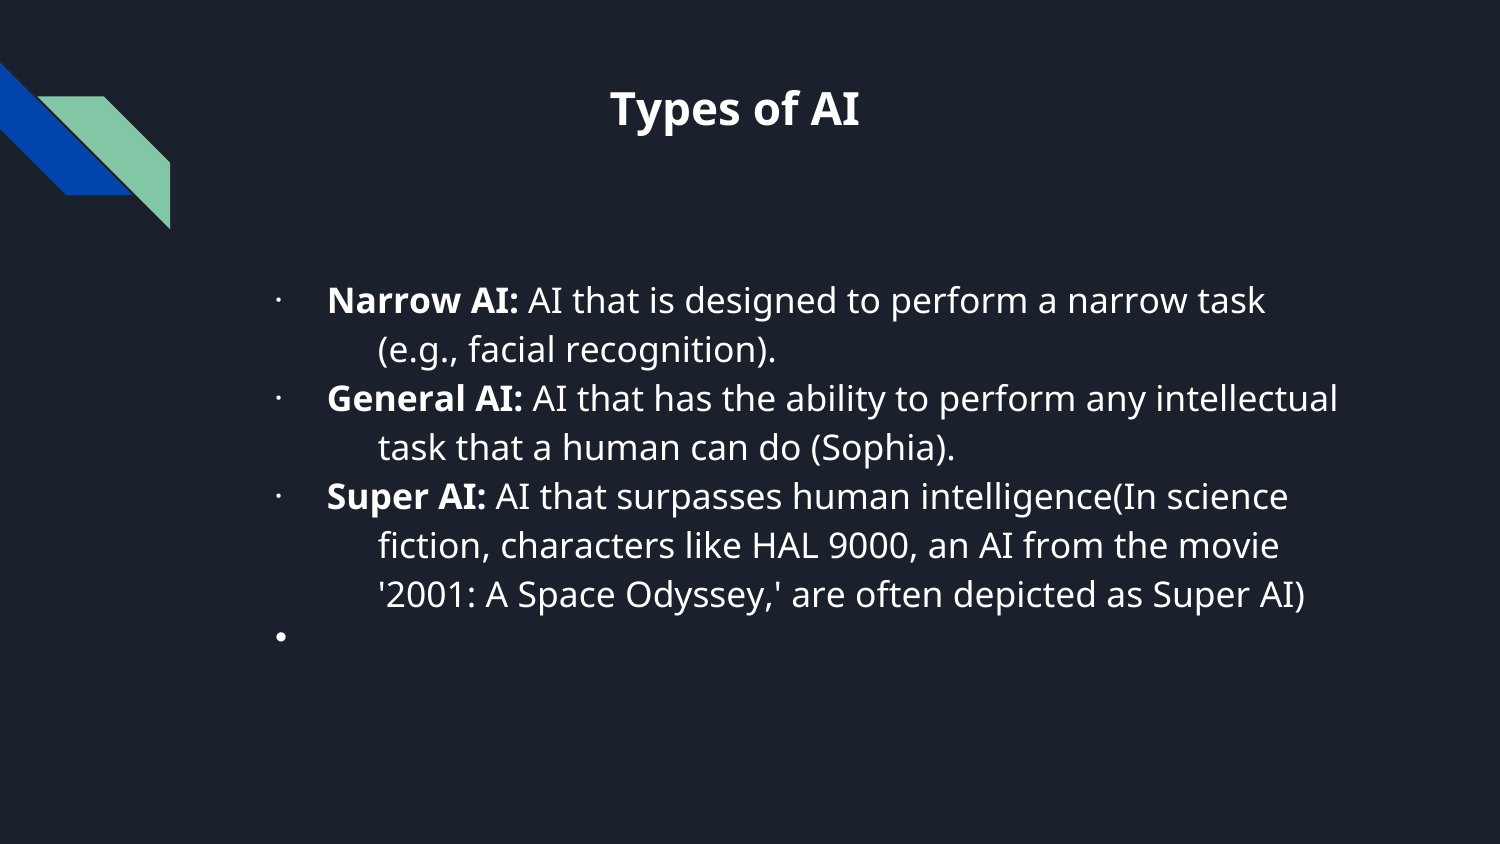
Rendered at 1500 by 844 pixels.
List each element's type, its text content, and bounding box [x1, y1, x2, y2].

list Narrow AI: AI that is designed to perform a narrow task (e.g., facial recognition). General AI: AI that has the ability to perform any intellectual task that a human can do (Sophia). Super AI: AI that surpasses human intelligence(In science fiction, characters like HAL 9000, an AI from the movie '2001: A Space Odyssey,' are often depicted as Super AI) [212, 257, 1368, 735]
title Types of AI [594, 64, 1368, 215]
